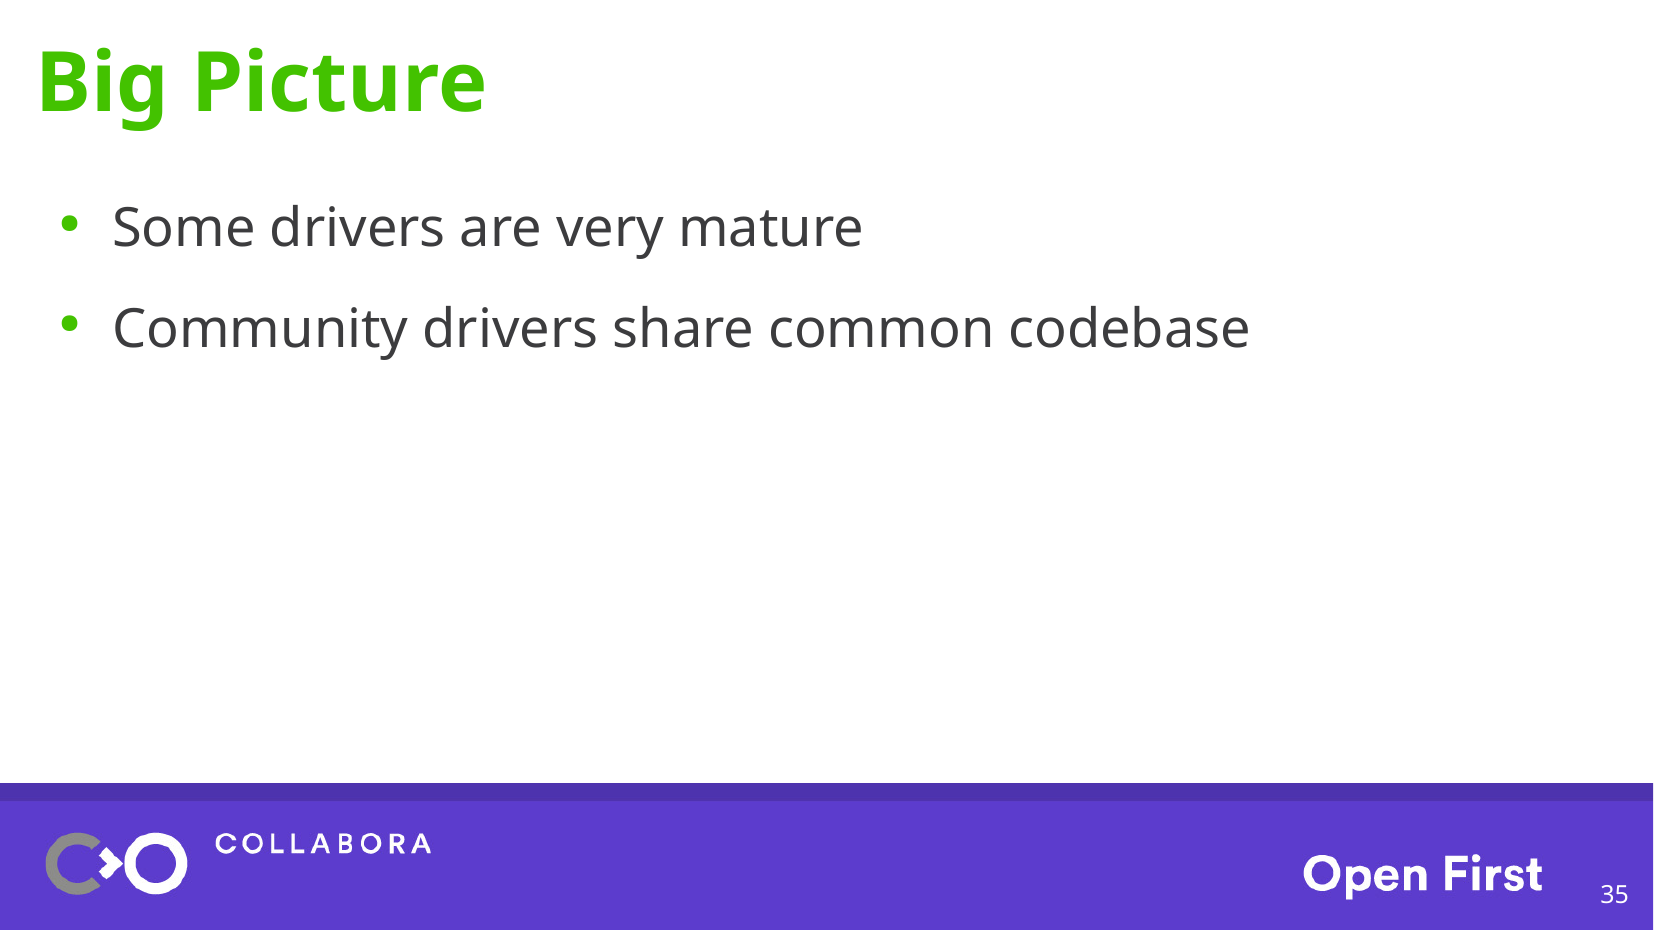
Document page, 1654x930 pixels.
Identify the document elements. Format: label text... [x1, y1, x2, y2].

title Big Picture [35, 28, 1608, 192]
list Some drivers are very mature Community drivers share common codebase [41, 160, 1613, 804]
picture [0, 0, 1654, 930]
